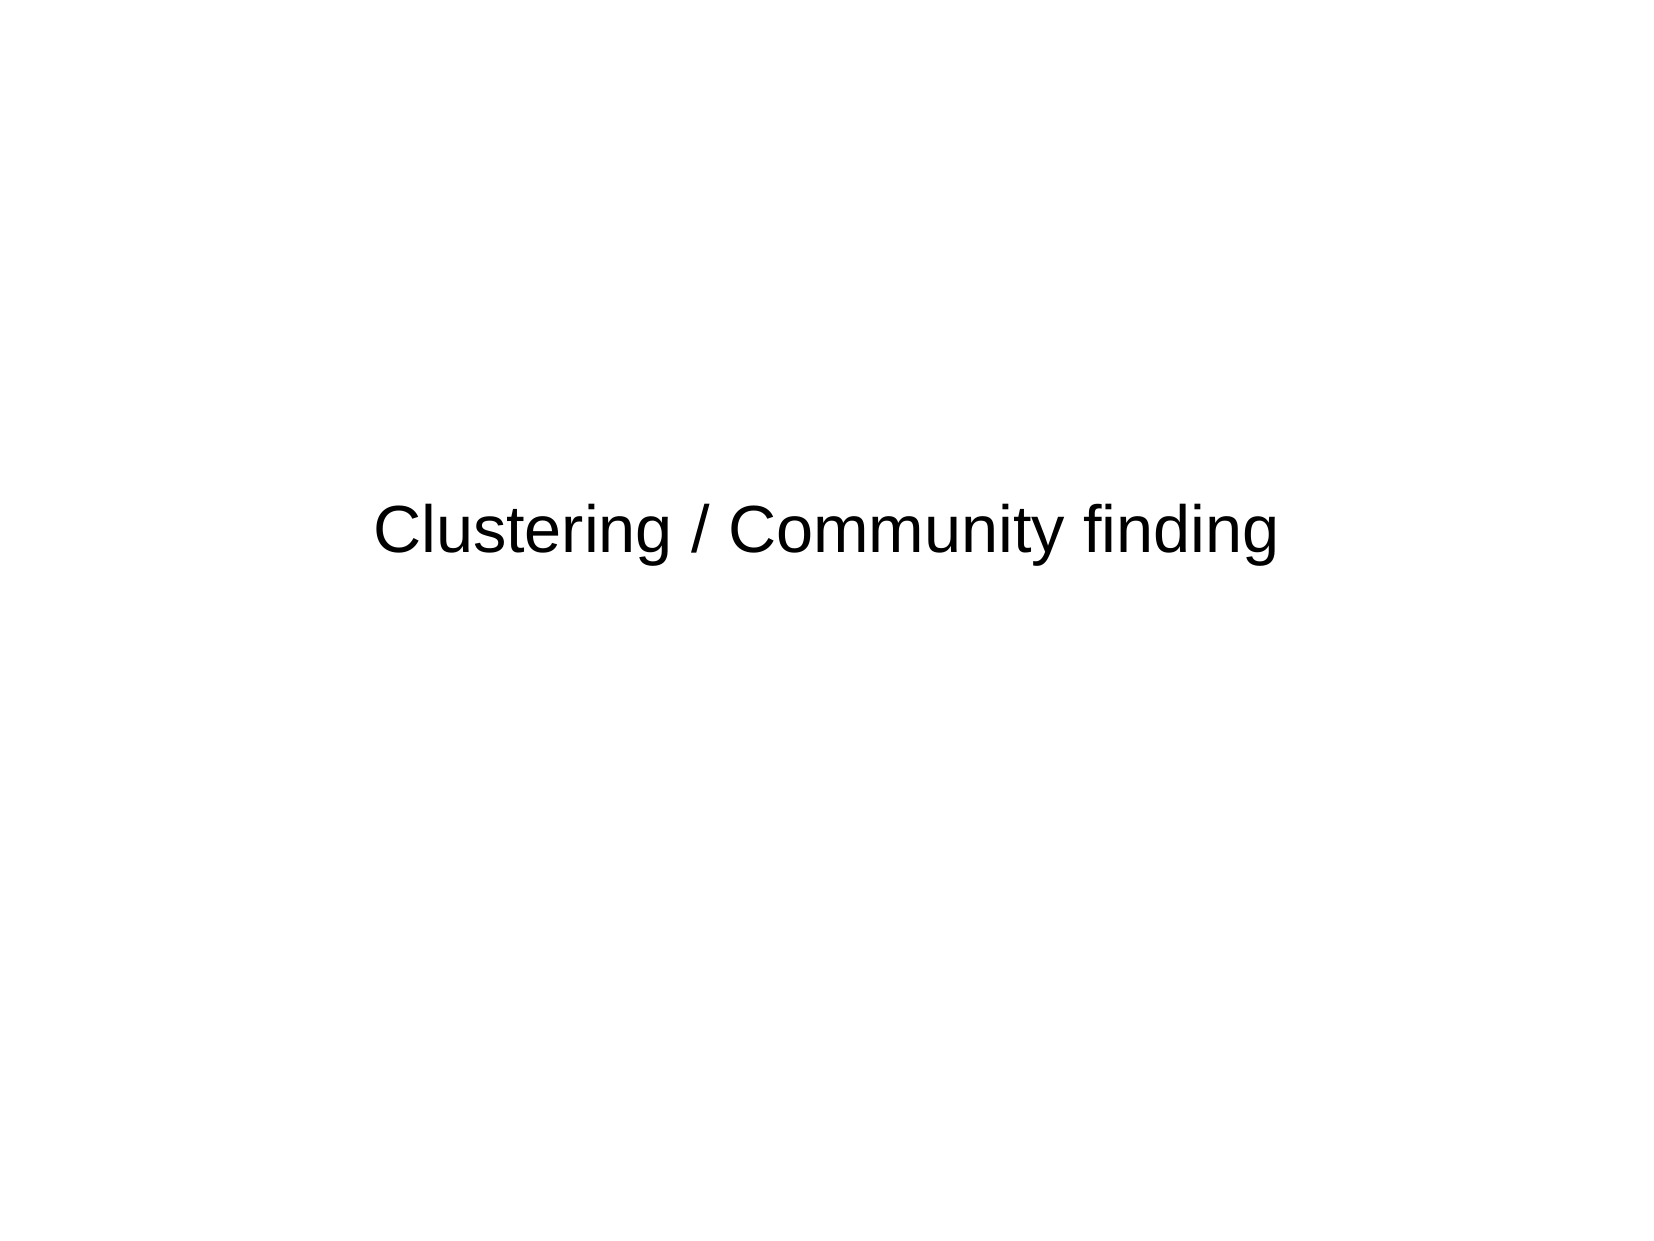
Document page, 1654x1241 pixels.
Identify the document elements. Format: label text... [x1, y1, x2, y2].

subtitle Clustering / Community finding [82, 49, 1571, 1010]
